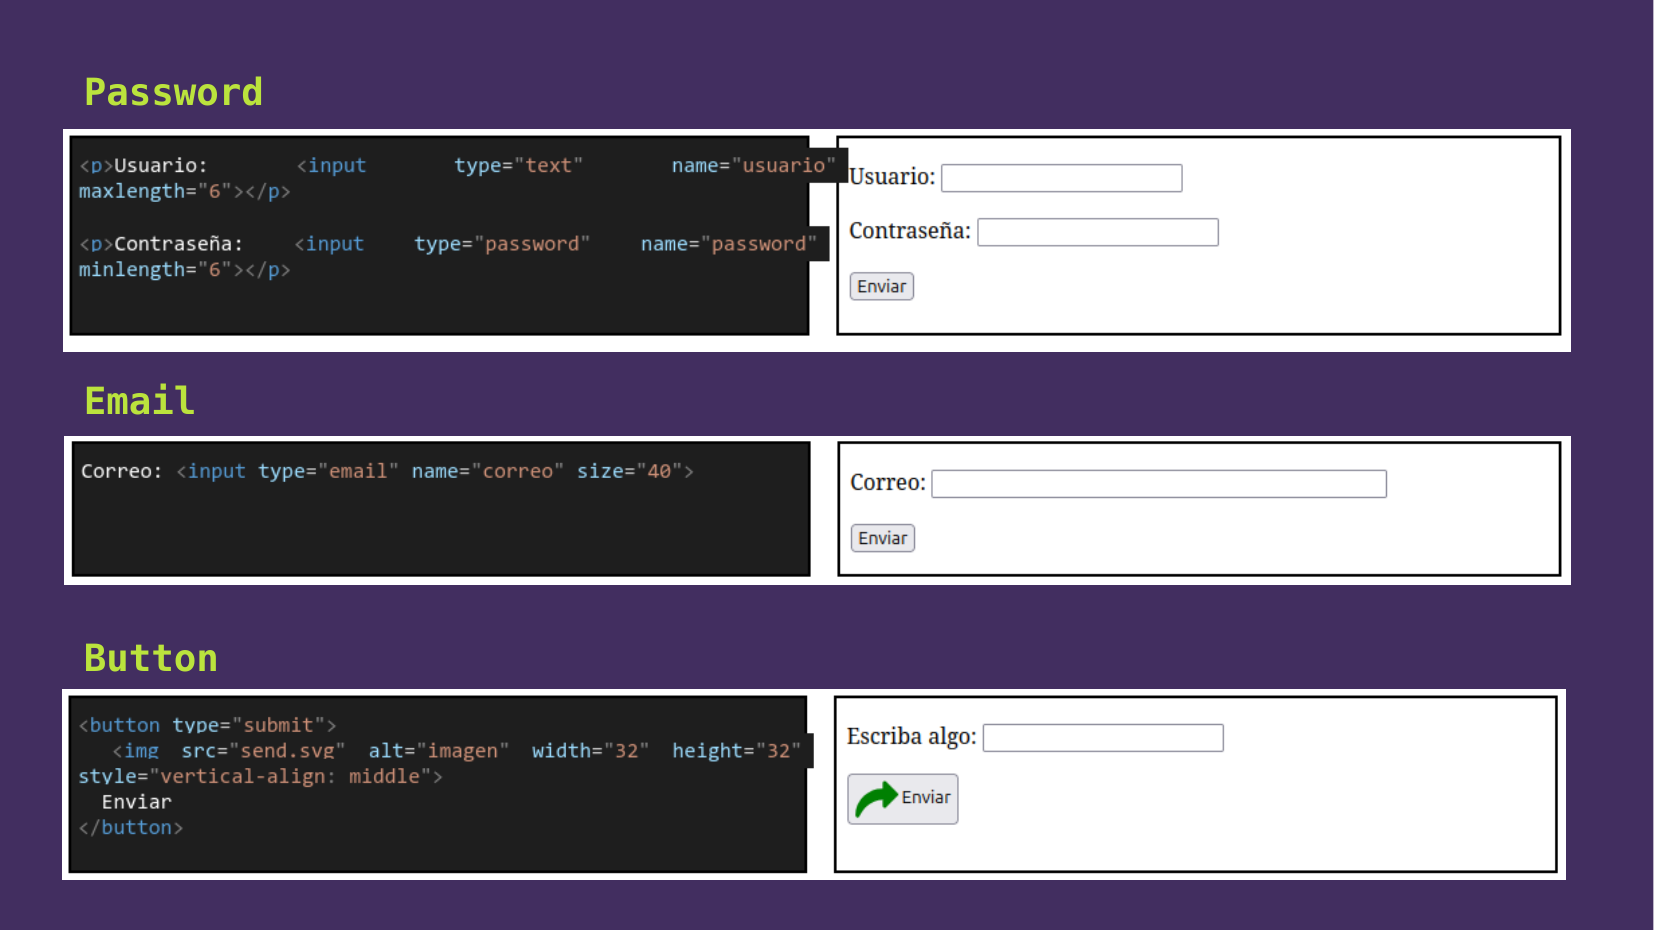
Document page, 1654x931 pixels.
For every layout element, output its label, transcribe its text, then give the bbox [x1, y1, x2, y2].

text_box Password Email Button [83, 585, 334, 689]
text_box Password Email Button [83, 48, 334, 129]
picture [64, 436, 1571, 585]
text_box Password Email Button [83, 352, 334, 436]
picture [63, 129, 1571, 352]
picture [62, 689, 1566, 880]
